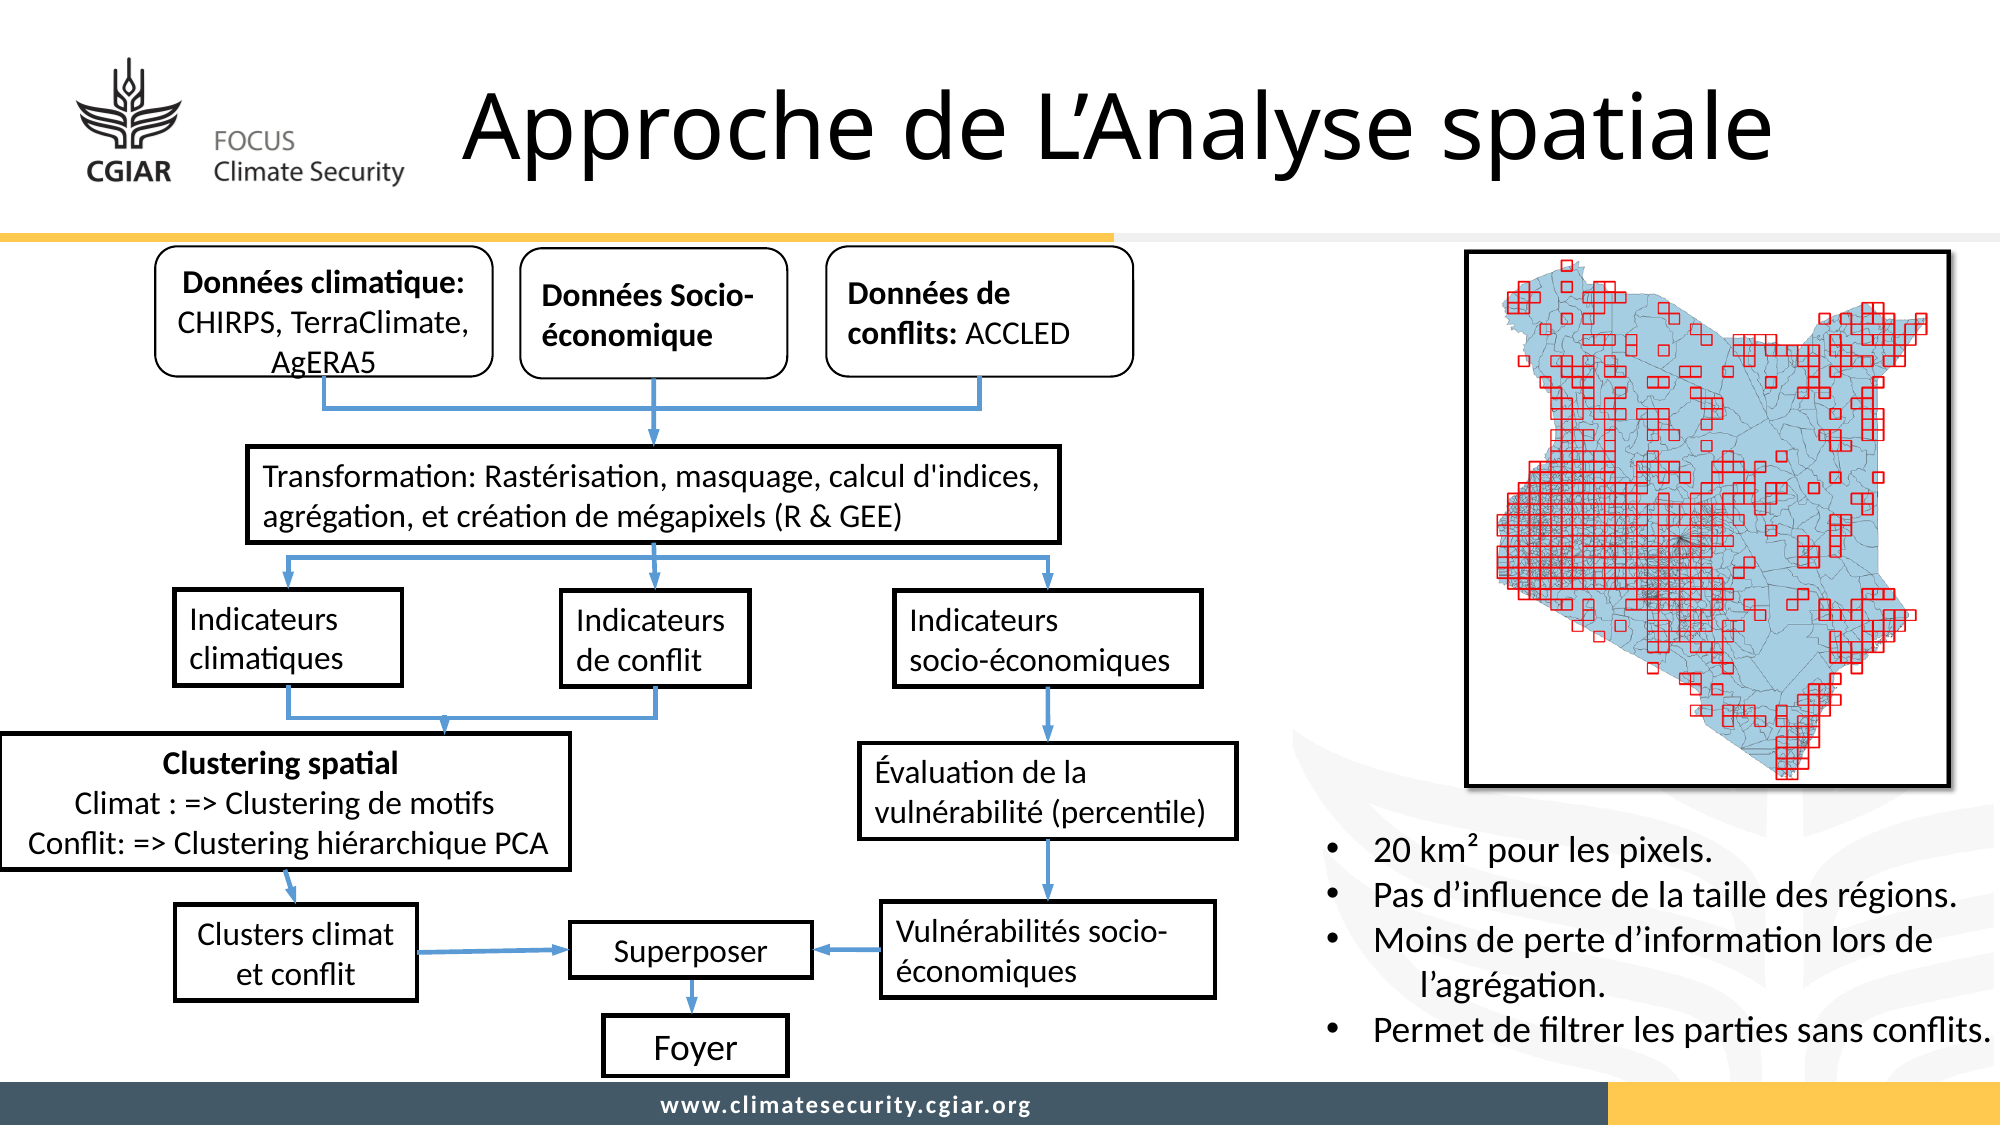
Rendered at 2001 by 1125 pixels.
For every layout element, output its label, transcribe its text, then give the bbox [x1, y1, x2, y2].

text_box Vulnérabilités socio-économiques [880, 901, 1216, 998]
text_box Transformation: Rastérisation, masquage, calcul d'indices, agrégation, et création de mégapixels (R & GEE) [247, 446, 1060, 543]
text_box 20 km² pour les pixels. Pas d’influence de la taille des régions. Moins de perte d’information lors de l’agrégation. Permet de filtrer les parties sans conflits. [1311, 817, 2000, 1060]
text_box Indicateurs socio-économiques [894, 590, 1202, 687]
text_box Superposer [569, 921, 813, 978]
title Approche de L’Analyse spatiale [447, 42, 1863, 218]
text_box Indicateurs climatiques [174, 589, 403, 686]
text_box Données Socio-économique [520, 248, 788, 379]
text_box Foyer [603, 1015, 788, 1077]
text_box Clusters climat et conflit [174, 904, 418, 1001]
text_box Évaluation de la vulnérabilité (percentile) [859, 742, 1237, 839]
text_box Données de conflits: ACCLED [826, 246, 1134, 377]
text_box Données climatique: CHIRPS, TerraClimate, AgERA5 [155, 246, 493, 377]
text_box Clustering spatial Climat : => Clustering de motifs Conflit: => Clustering hiérarchique PCA [0, 733, 570, 870]
picture [1460, 246, 1961, 798]
text_box Indicateurs de conflit [560, 590, 750, 687]
